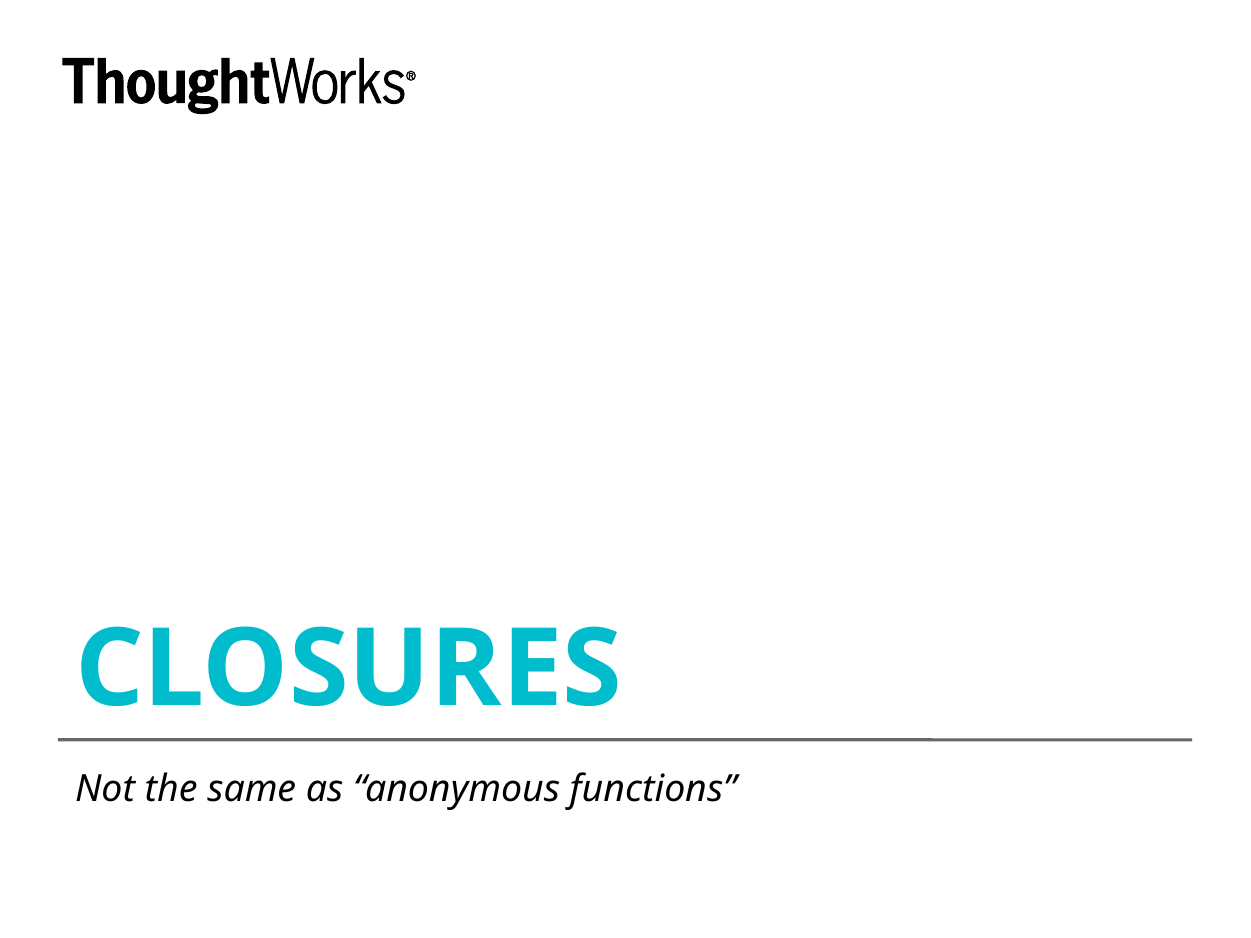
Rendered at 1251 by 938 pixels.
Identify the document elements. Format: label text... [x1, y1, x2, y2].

list Not the same as “anonymous functions” [62, 751, 1188, 909]
title CLOSURES [62, 437, 1188, 740]
